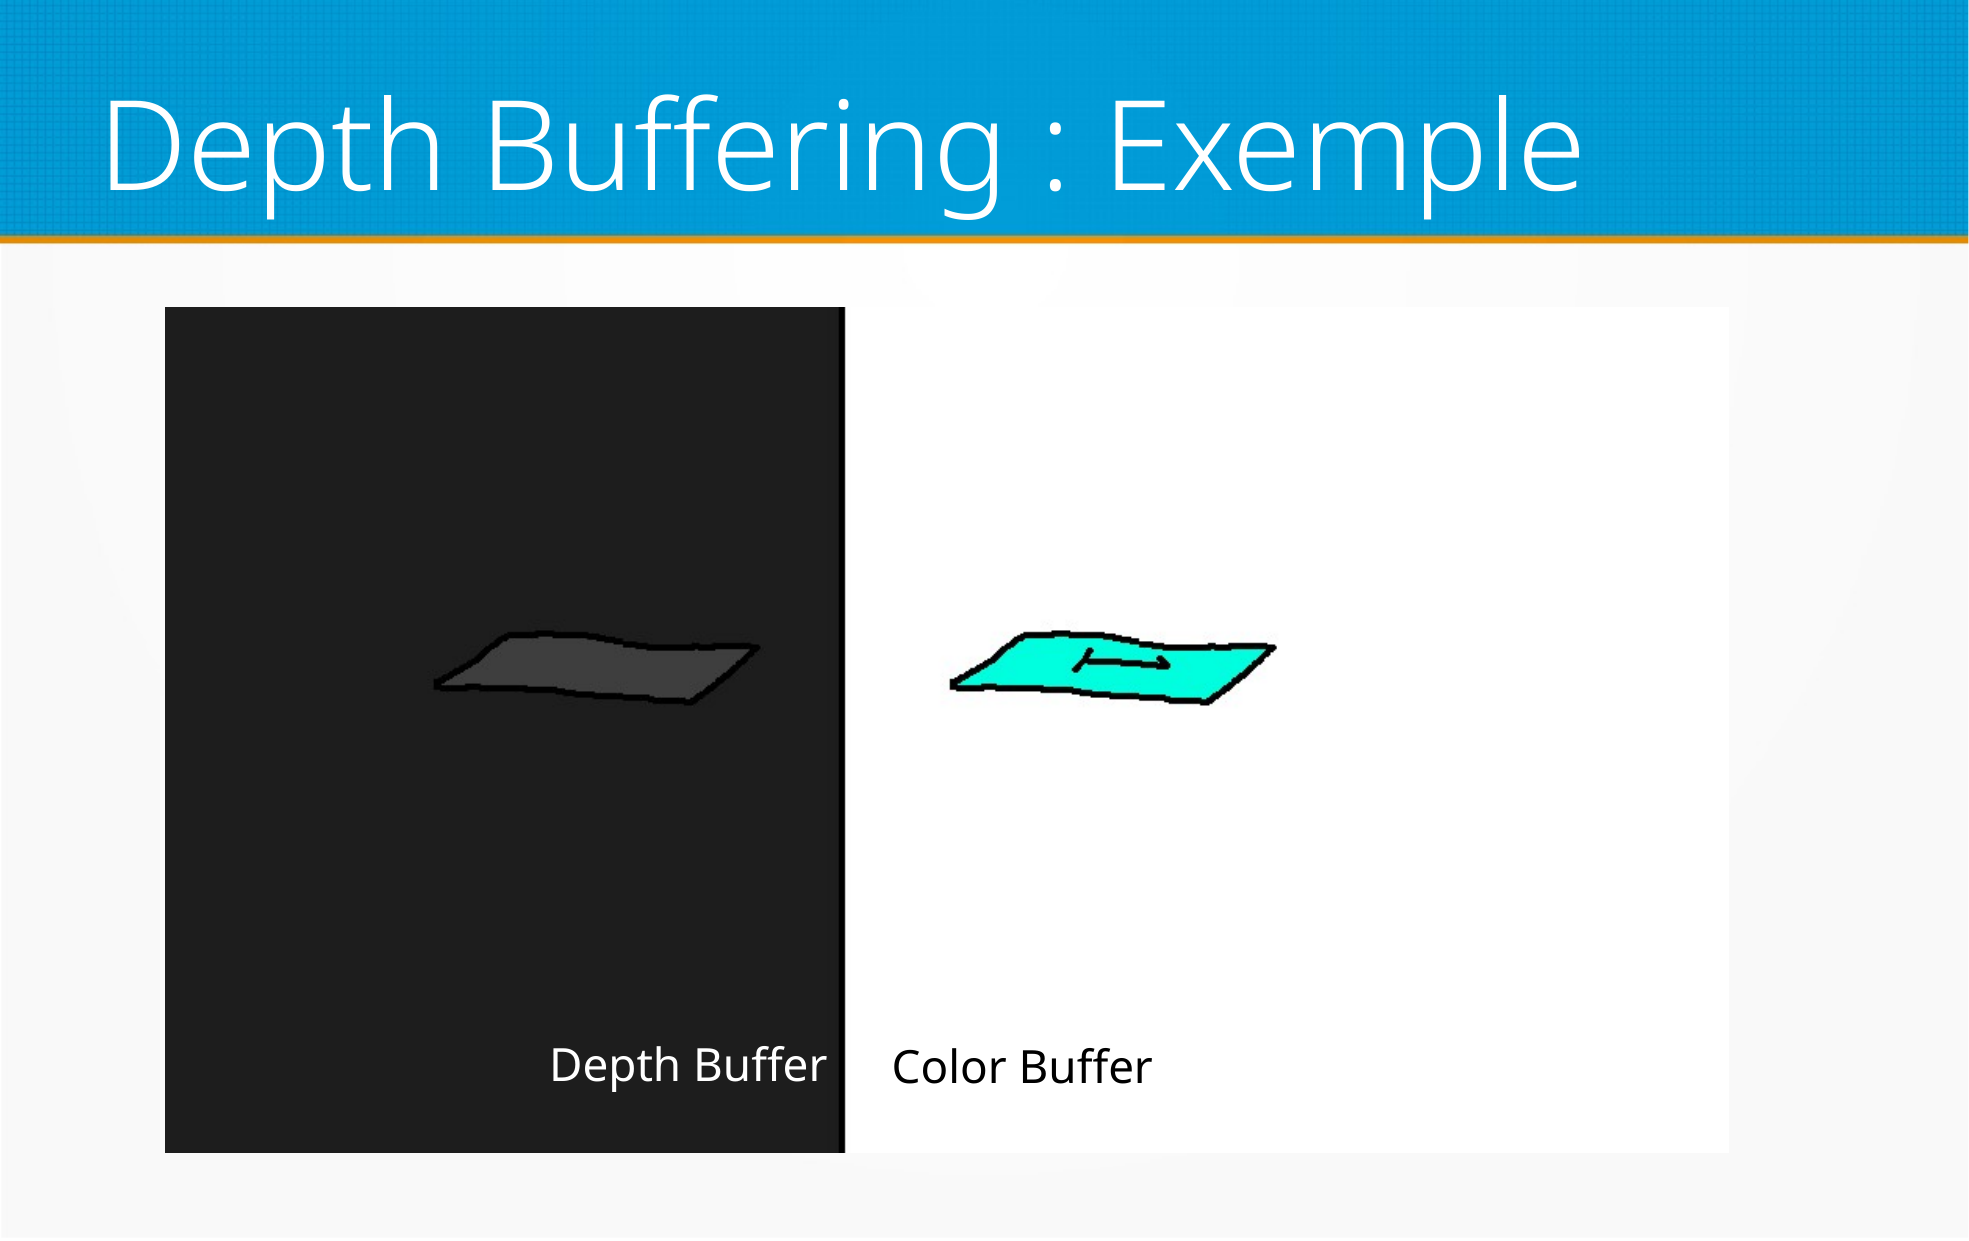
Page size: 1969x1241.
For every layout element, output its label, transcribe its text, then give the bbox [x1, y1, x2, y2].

picture [0, 233, 1969, 1241]
title Depth Buffering : Exemple [98, 19, 1870, 227]
text_box Depth Buffer [543, 1029, 798, 1099]
text_box Color Buffer [885, 1030, 1128, 1100]
